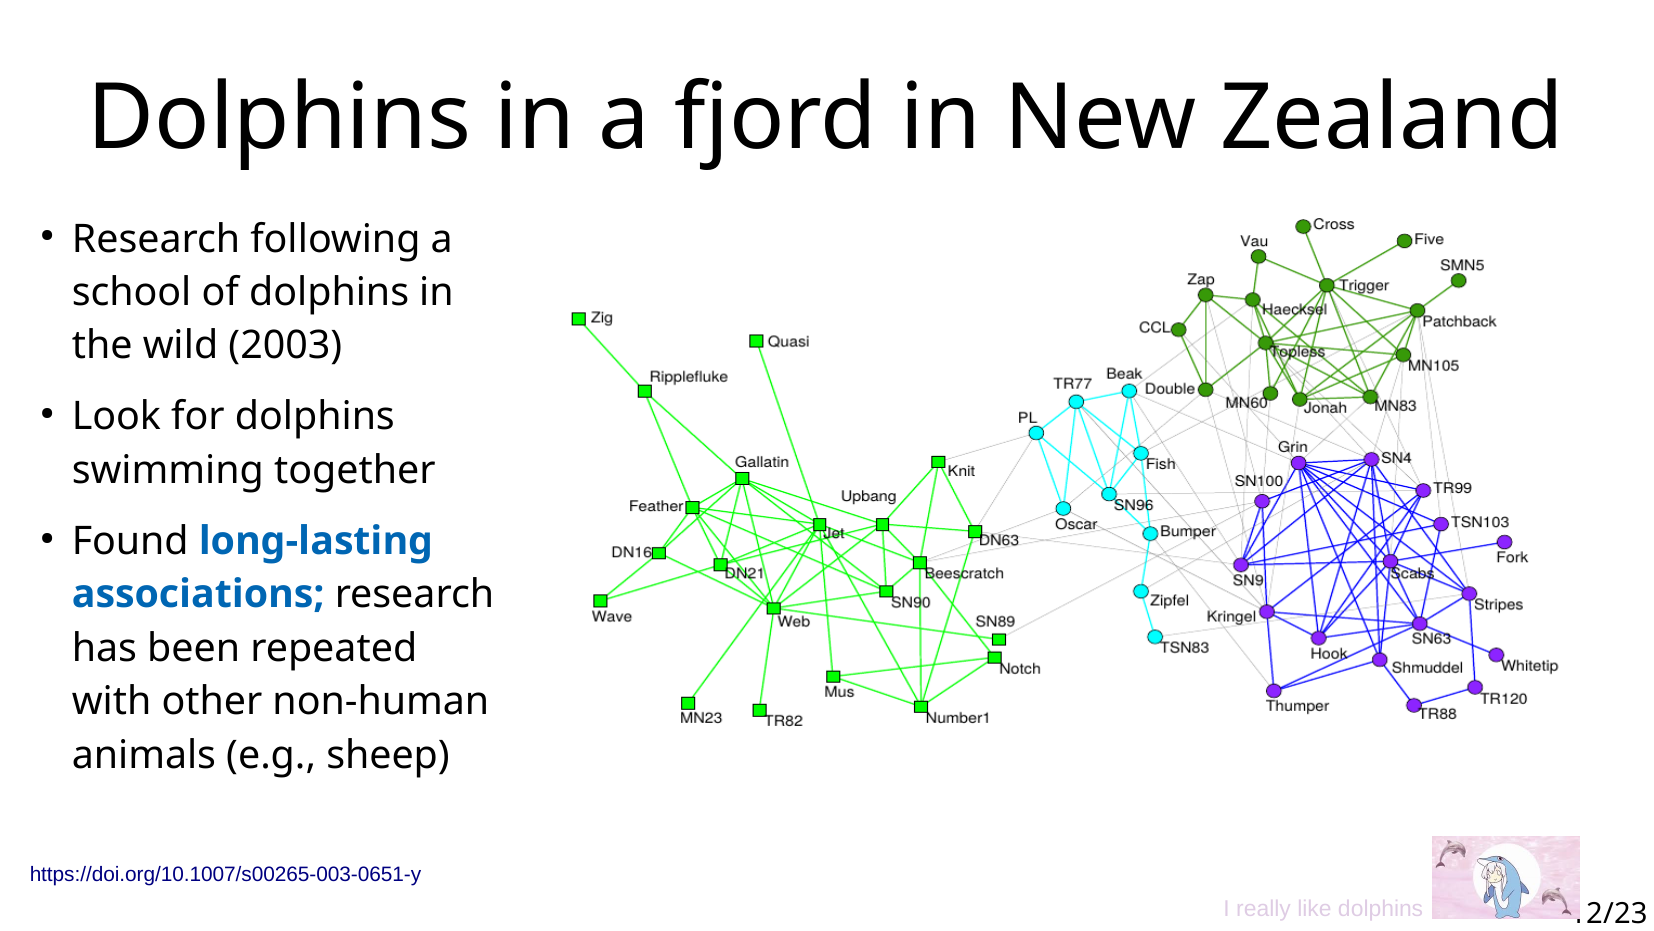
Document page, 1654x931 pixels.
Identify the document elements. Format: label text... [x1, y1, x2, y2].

picture [1432, 836, 1580, 919]
list Research following a school of dolphins in the wild (2003) Look for dolphins swimming together Found long-lasting associations; research has been repeated with other non-human animals (e.g., sheep) [30, 210, 496, 826]
title Dolphins in a fjord in New Zealand [82, 1, 1571, 226]
text_box https://doi.org/10.1007/s00265-003-0651-y [15, 855, 437, 894]
picture [510, 199, 1604, 766]
text_box I really like dolphins [1208, 887, 1456, 929]
